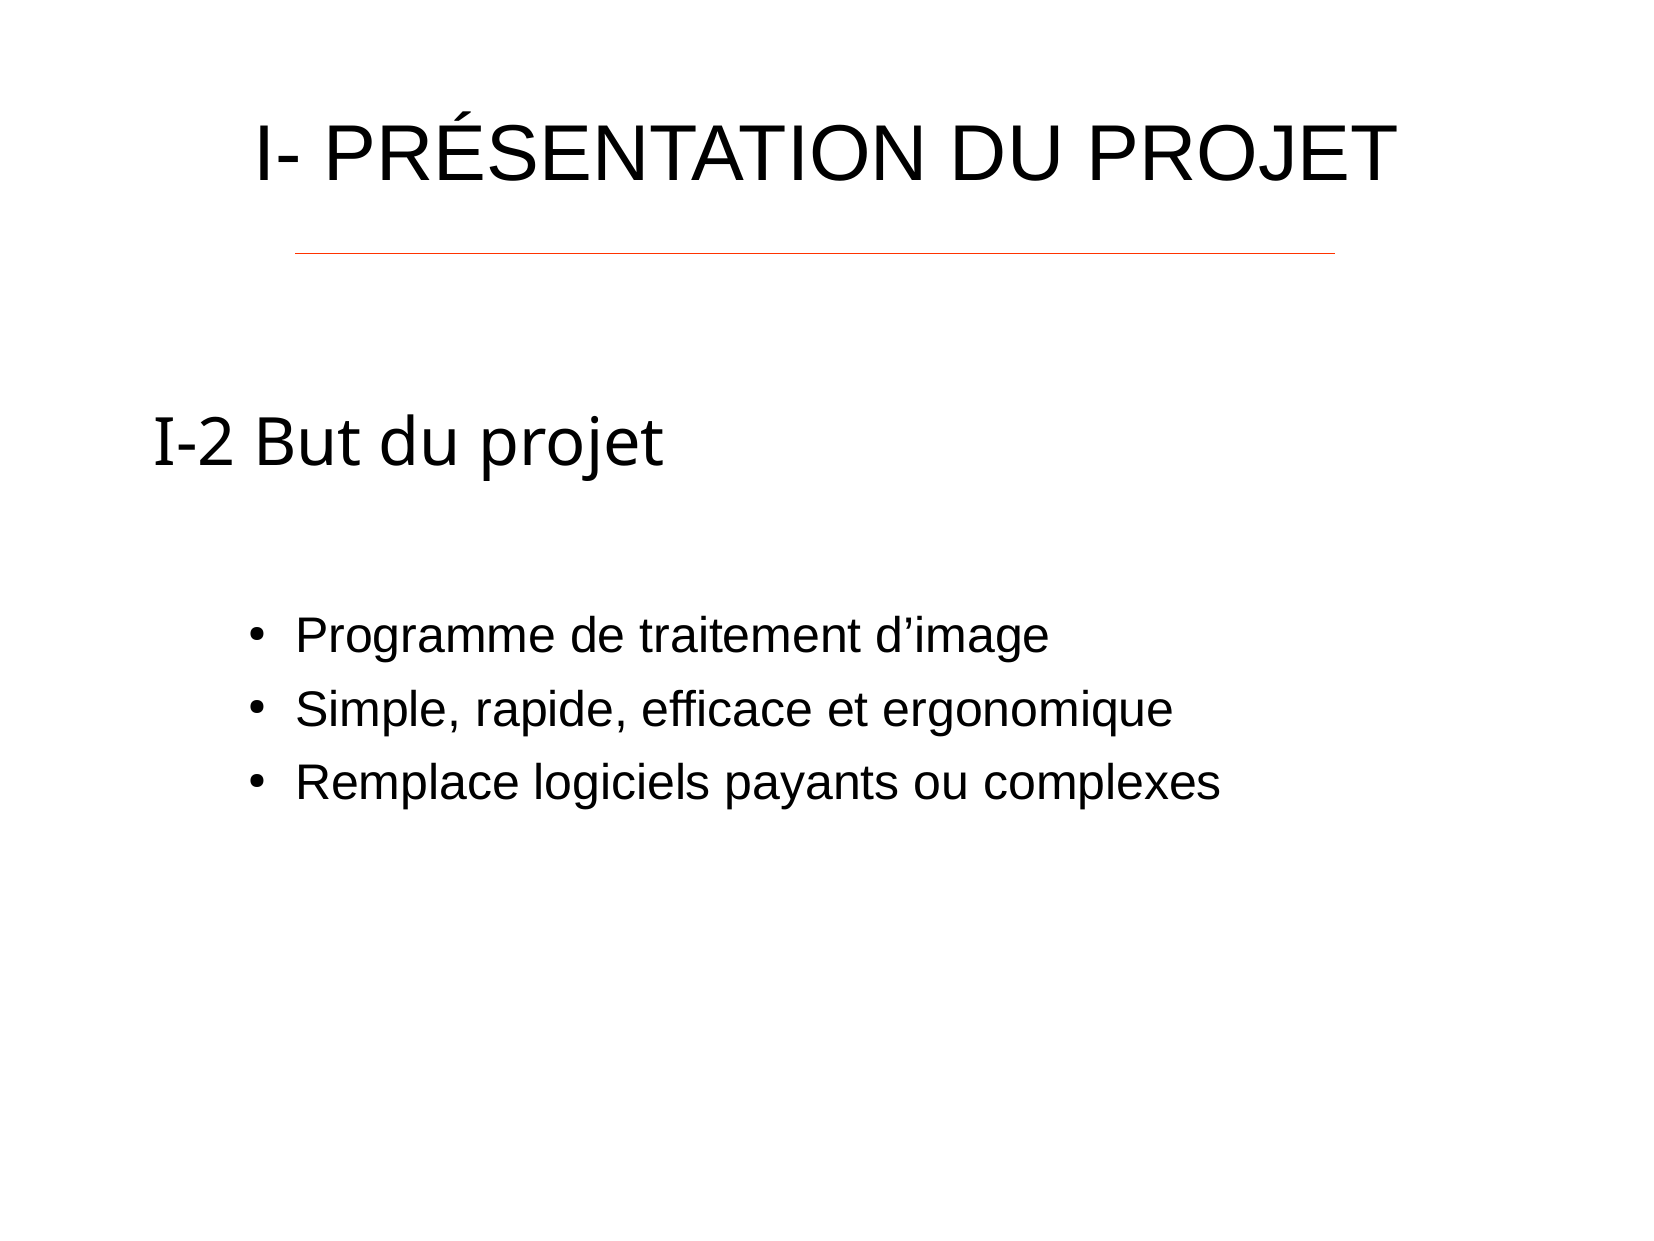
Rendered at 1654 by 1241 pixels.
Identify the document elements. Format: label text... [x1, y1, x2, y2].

title I- PRÉSENTATION DU PROJET [82, 49, 1571, 257]
list I-2 But du projet Programme de traitement d’image Simple, rapide, efficace et ergonomique Remplace logiciels payants ou complexes [82, 290, 1571, 1010]
